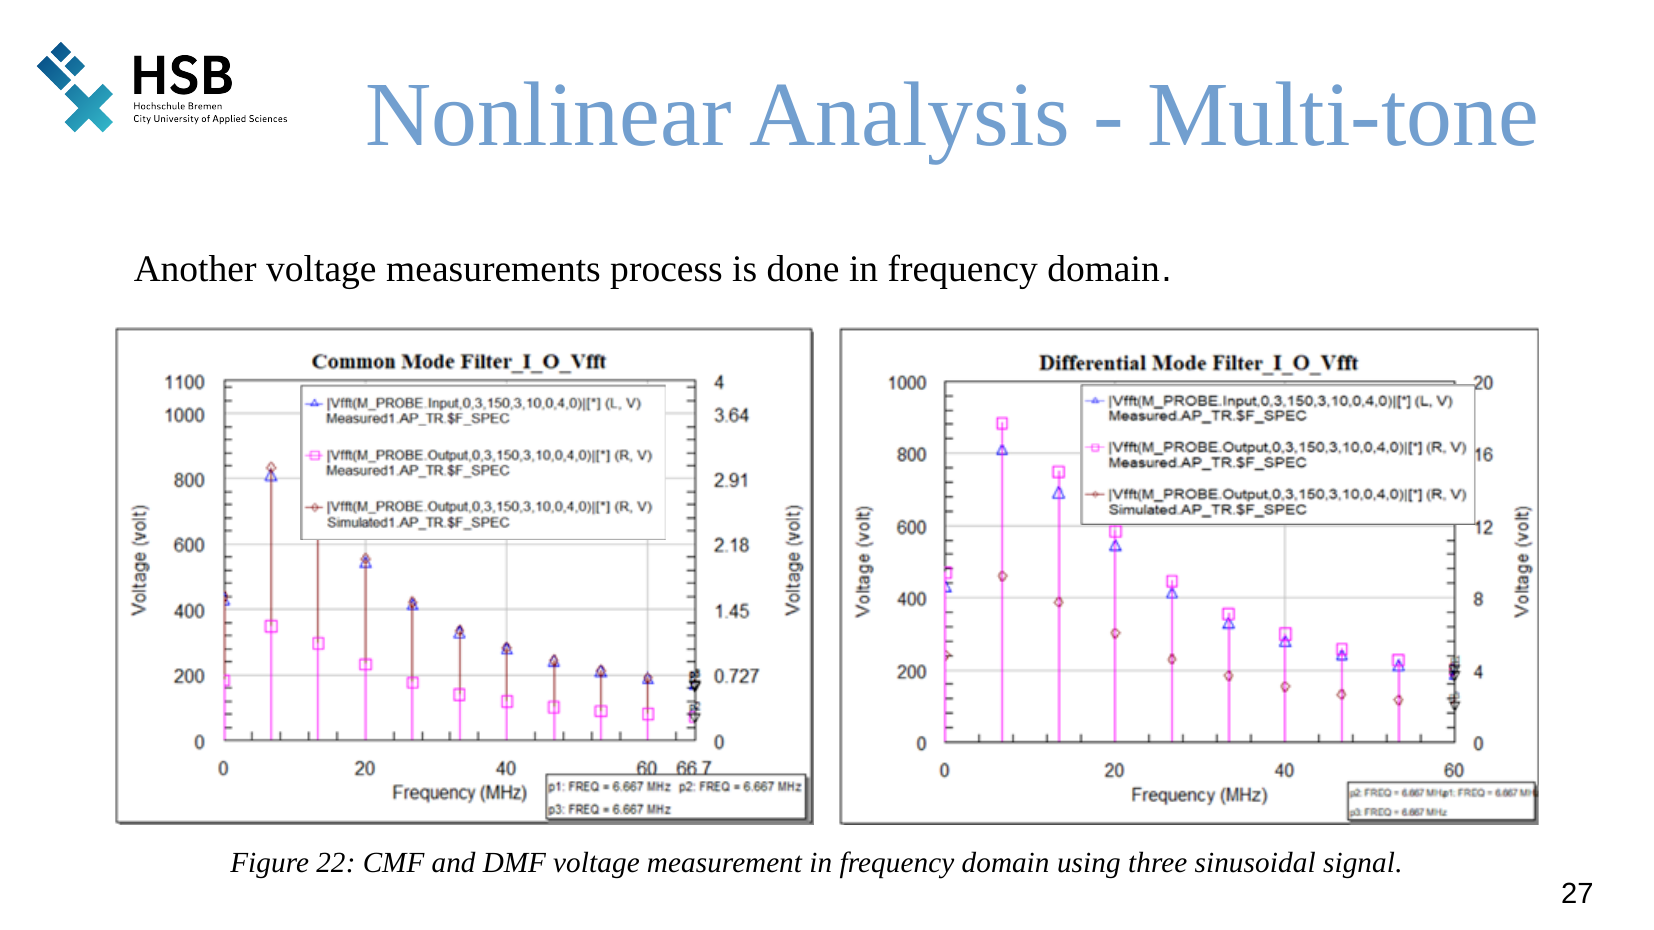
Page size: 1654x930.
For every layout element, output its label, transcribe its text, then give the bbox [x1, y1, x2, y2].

picture [26, 23, 297, 149]
picture [837, 325, 1539, 825]
text_box Figure 22: CMF and DMF voltage measurement in frequency domain using three sinusoidal signal. [215, 838, 1433, 887]
title Nonlinear Analysis - Multi-tone [82, 37, 1571, 193]
text_box <number> [1546, 870, 1653, 926]
text_box Another voltage measurements process is done in frequency domain. [118, 239, 1187, 297]
picture [114, 325, 814, 825]
